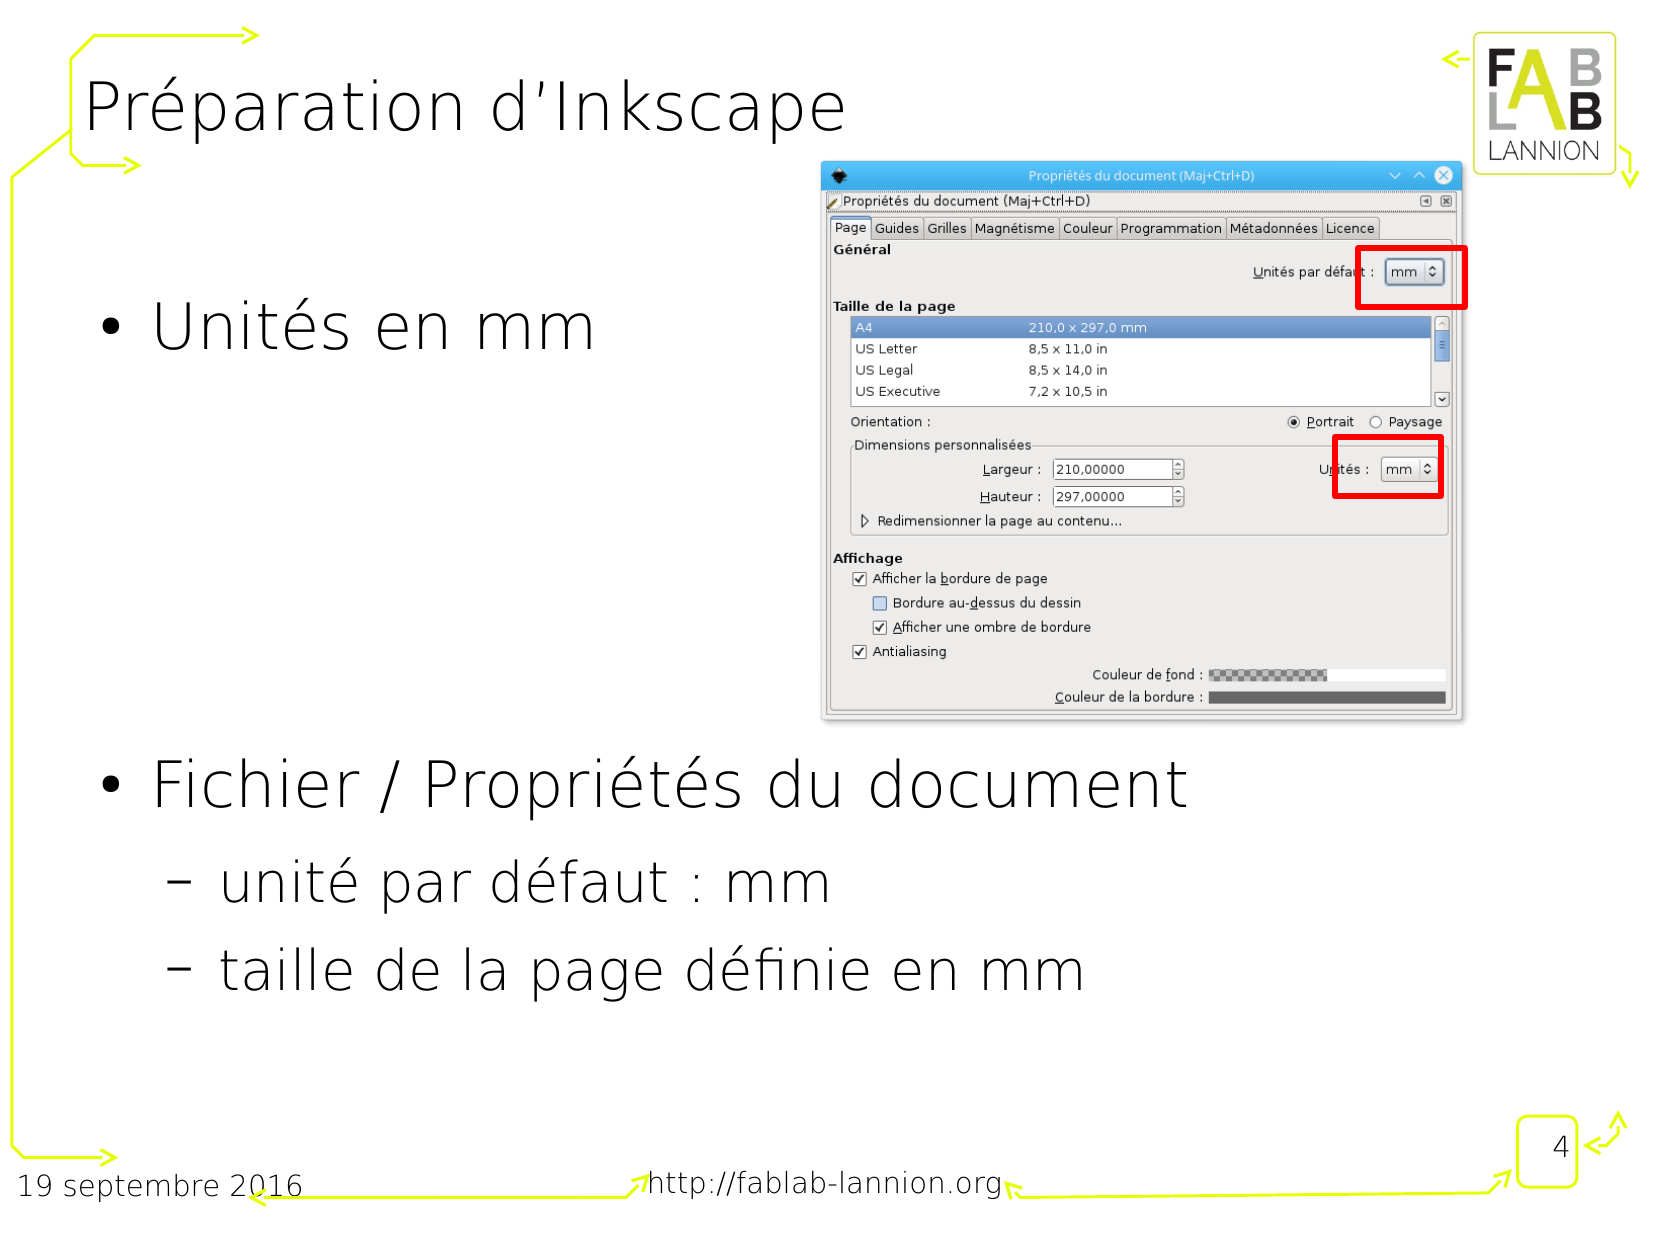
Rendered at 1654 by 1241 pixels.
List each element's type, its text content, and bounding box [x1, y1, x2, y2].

picture [814, 29, 1619, 733]
title Préparation d’Inkscape [82, 49, 1441, 166]
list Unités en mm Fichier / Propriétés du document unité par défaut : mm taille de la page définie en mm [82, 290, 1571, 1010]
